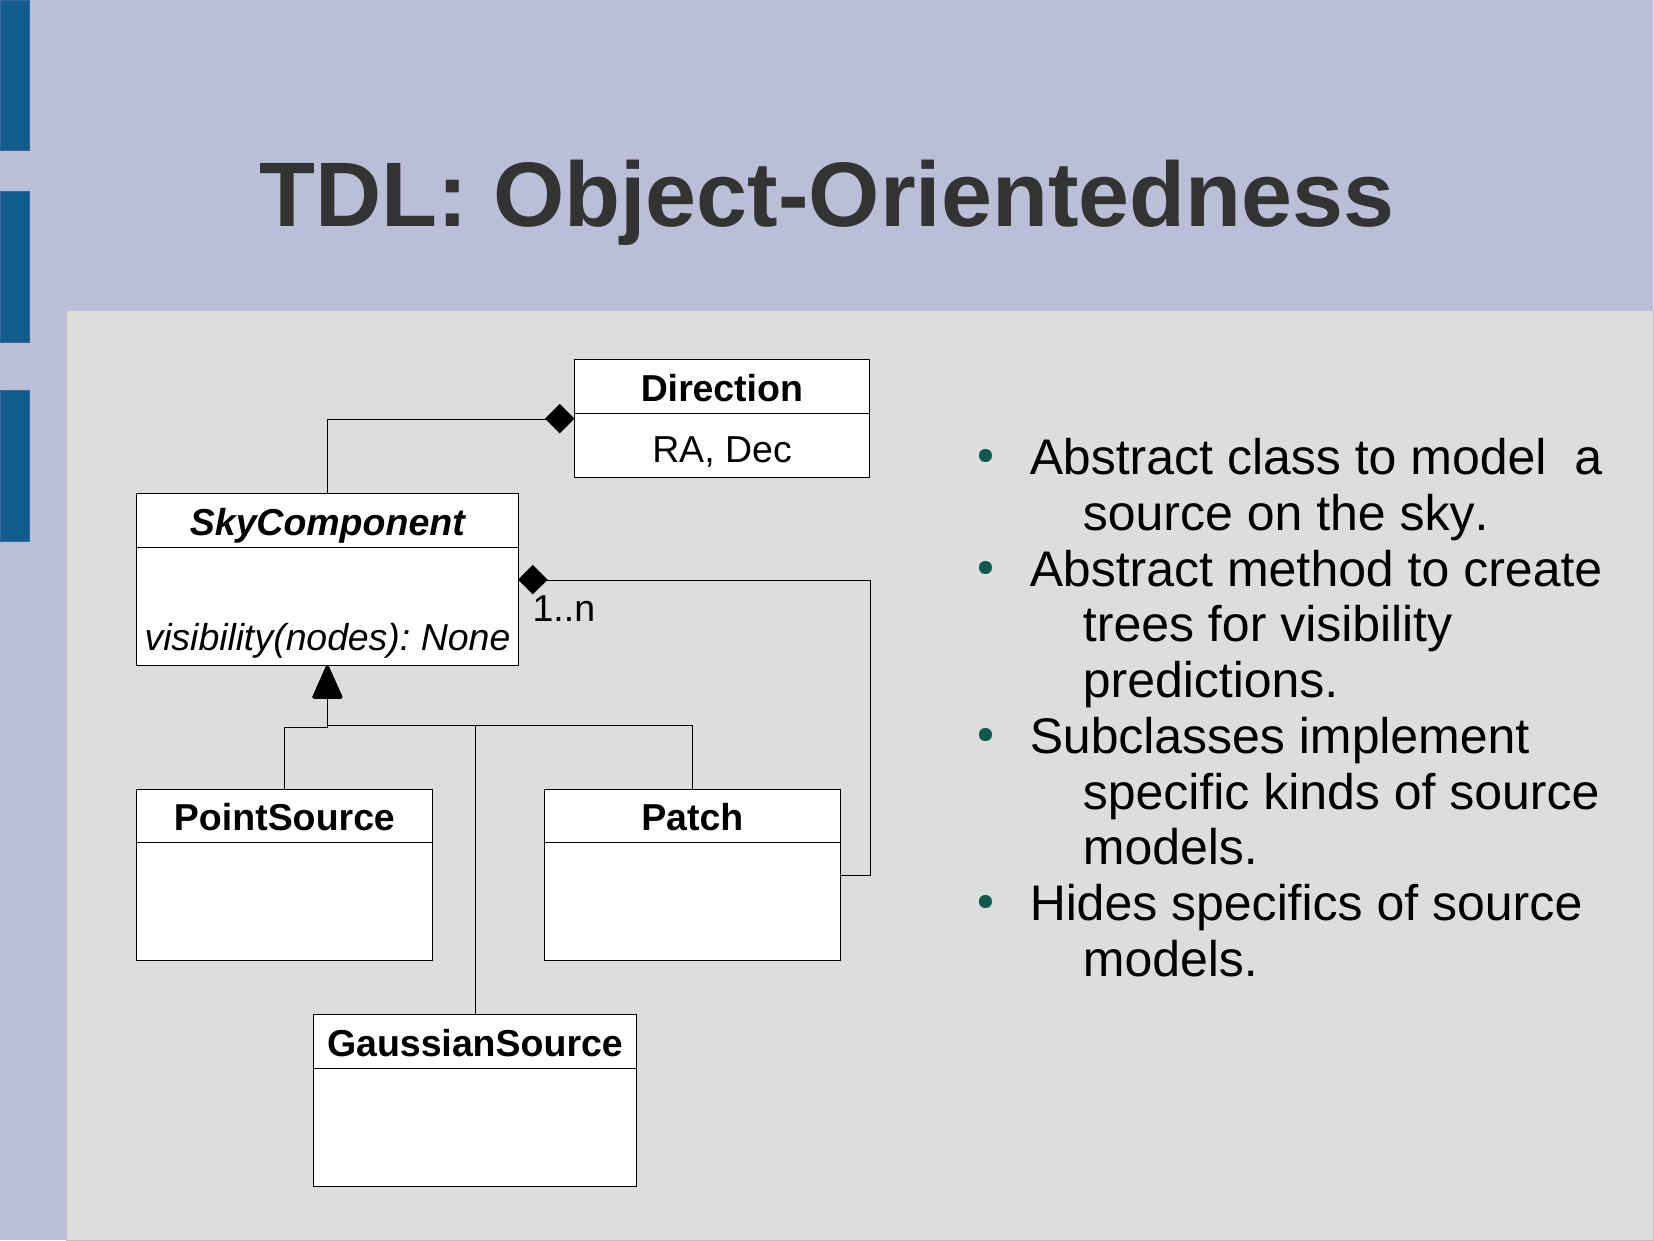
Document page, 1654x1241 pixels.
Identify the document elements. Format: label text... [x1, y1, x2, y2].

text_box GaussianSource [313, 1014, 637, 1069]
text_box Direction [574, 359, 870, 414]
text_box RA, Dec [574, 414, 870, 478]
list Abstract class to model a source on the sky. Abstract method to create trees for visibility predictions. Subclasses implement specific kinds of source models. Hides specifics of source models. [941, 429, 1606, 1031]
text_box [136, 843, 433, 961]
text_box PointSource [136, 789, 433, 843]
text_box SkyComponent [136, 493, 519, 548]
text_box [313, 1069, 637, 1187]
text_box [544, 843, 841, 961]
title TDL: Object-Orientedness [121, 91, 1534, 299]
text_box visibility(nodes): None [136, 548, 519, 666]
text_box Patch [544, 789, 841, 843]
